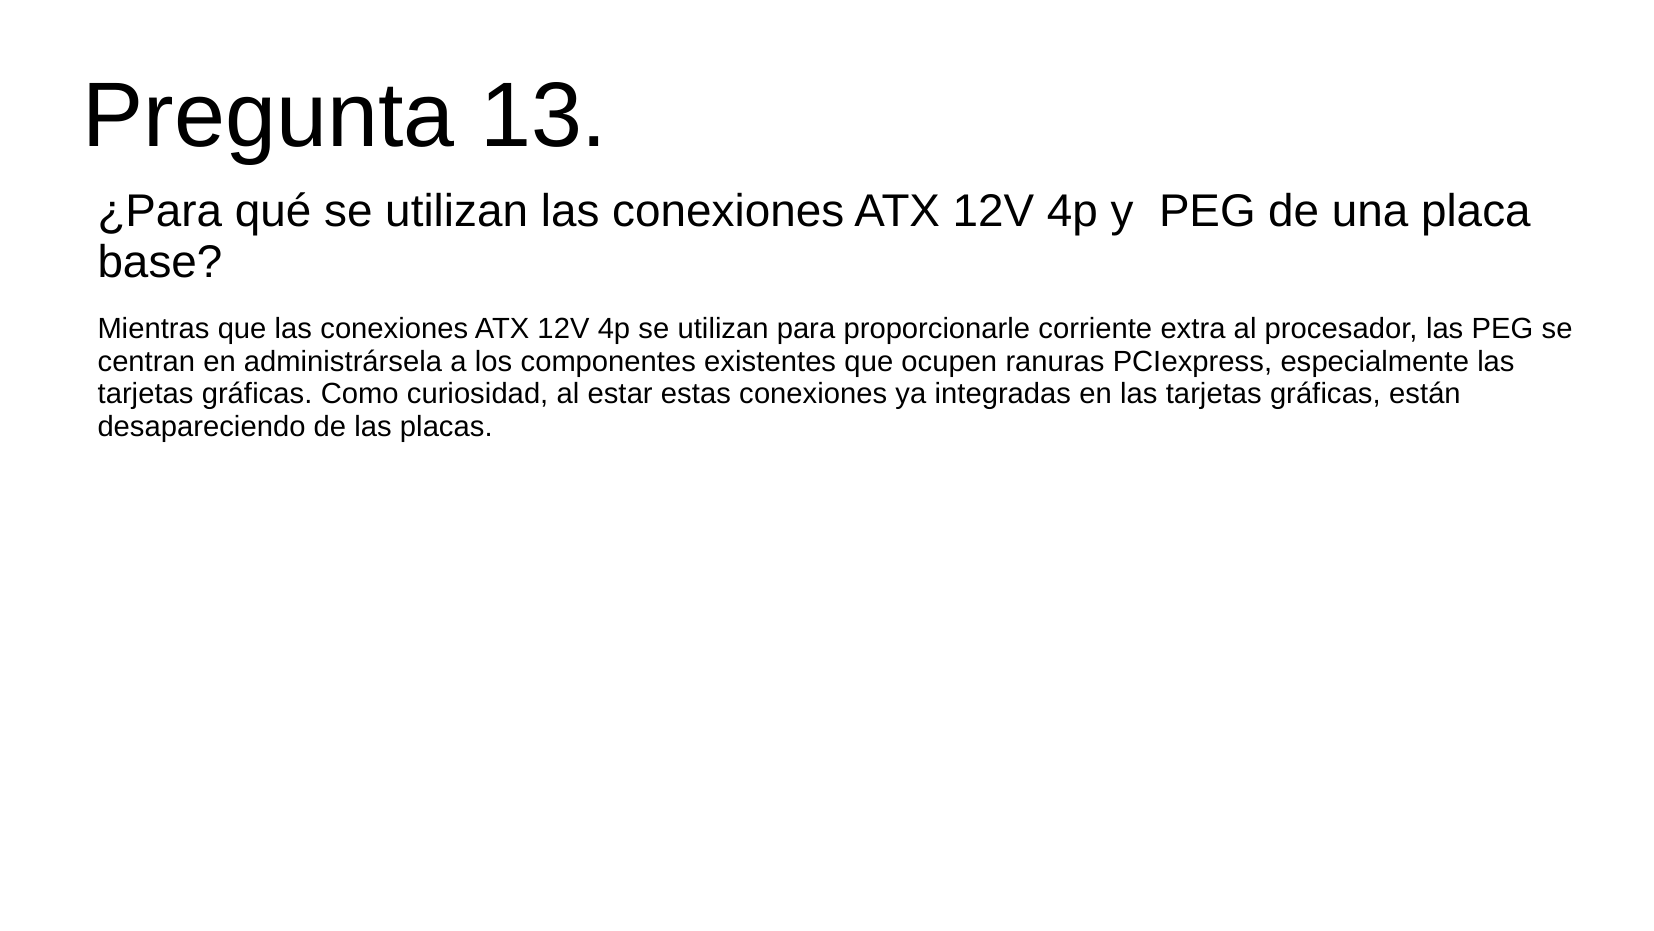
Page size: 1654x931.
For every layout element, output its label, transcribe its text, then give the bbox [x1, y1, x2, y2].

title Pregunta 13. [82, 37, 1571, 177]
text_box ¿Para qué se utilizan las conexiones ATX 12V 4p y PEG de una placa base? Mientras que las conexiones ATX 12V 4p se utilizan para proporcionarle corriente extra al procesador, las PEG se centran en administrársela a los componentes existentes que ocupen ranuras PCIexpress, especialmente las tarjetas gráficas. Como curiosidad, al estar estas conexiones ya integradas en las tarjetas gráficas, están desapareciendo de las placas. [82, 177, 1625, 739]
